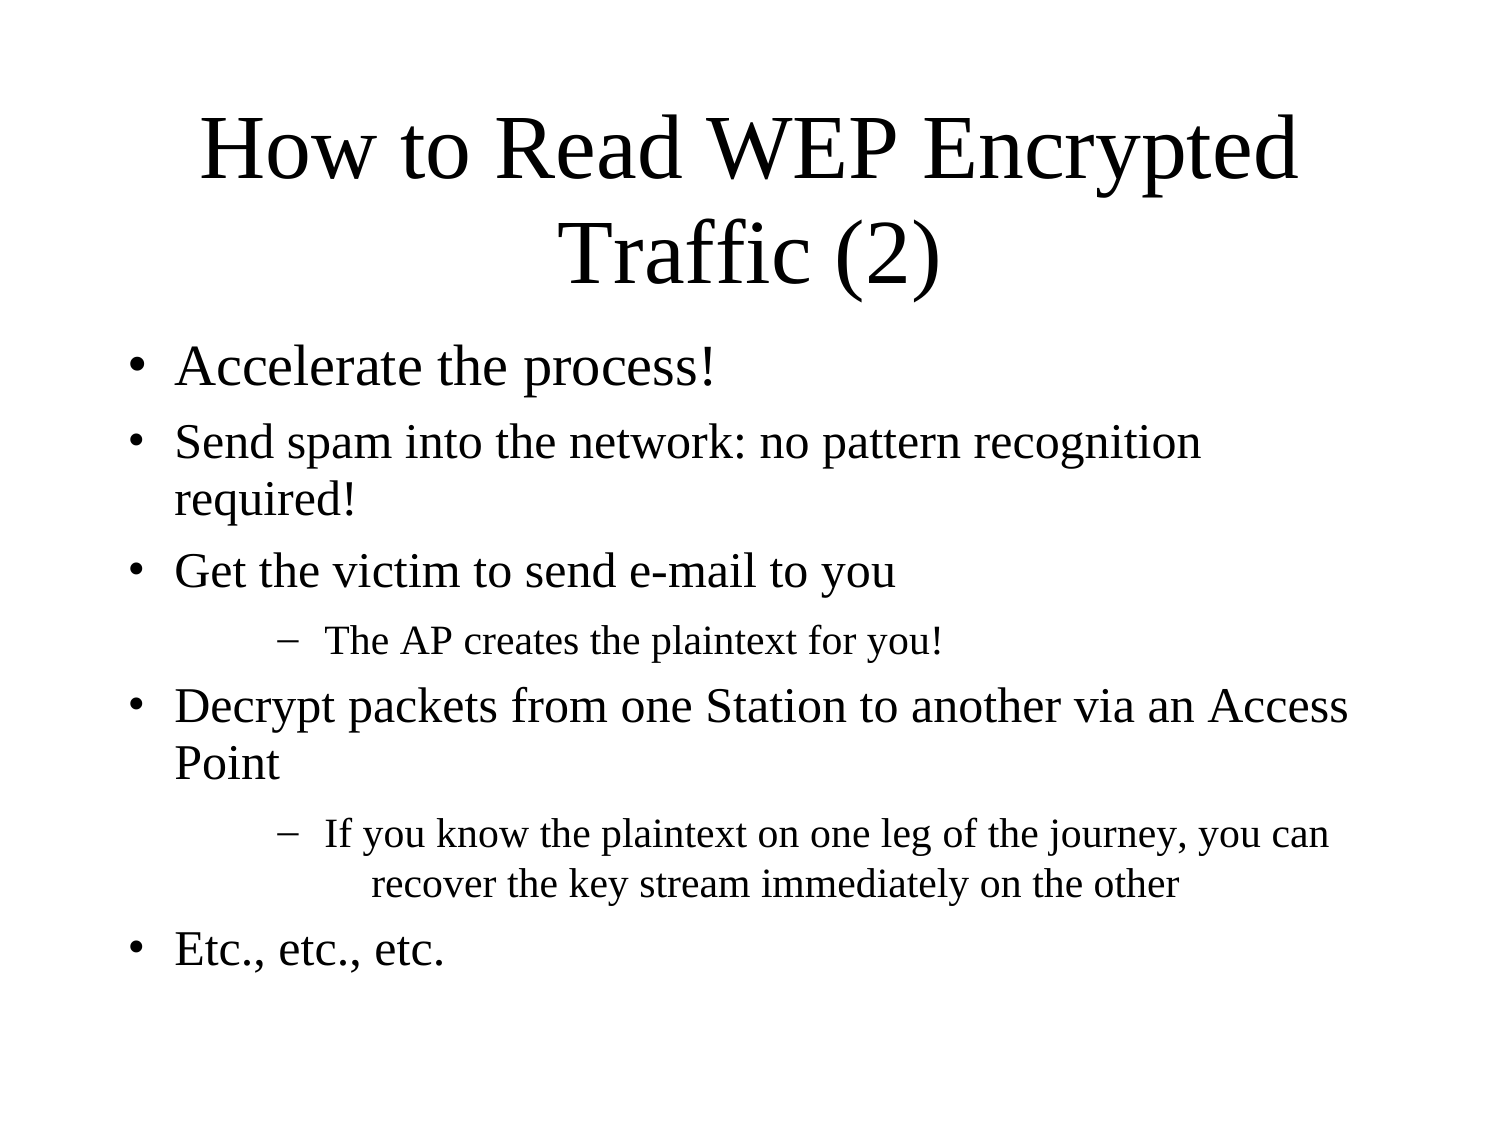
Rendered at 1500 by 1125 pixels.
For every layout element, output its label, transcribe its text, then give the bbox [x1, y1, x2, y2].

title How to Read WEP Encrypted Traffic (2) [112, 87, 1388, 312]
list Accelerate the process! Send spam into the network: no pattern recognition required! Get the victim to send e-mail to you The AP creates the plaintext for you! Decrypt packets from one Station to another via an Access Point If you know the plaintext on one leg of the journey, you can recover the key stream immediately on the other Etc., etc., etc. [112, 324, 1388, 1000]
